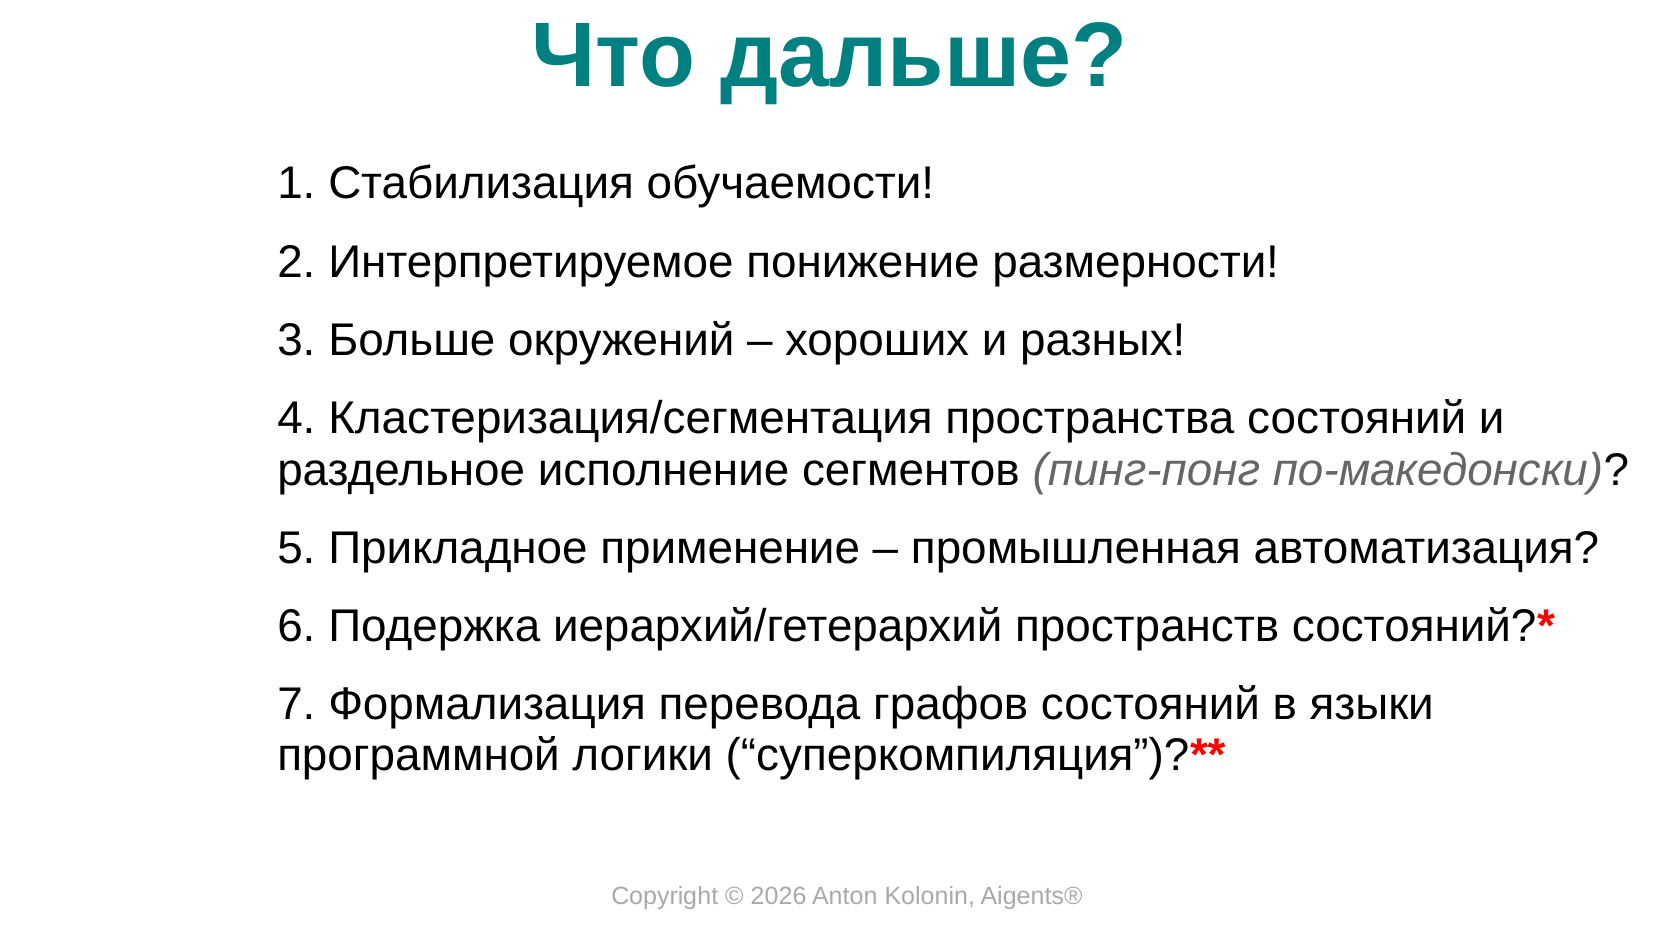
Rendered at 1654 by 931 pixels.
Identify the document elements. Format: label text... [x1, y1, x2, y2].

text_box 1. Стабилизация обучаемости! 2. Интерпретируемое понижение размерности! 3. Больше окружений – хороших и разных! 4. Кластеризация/сегментация пространства состояний и раздельное исполнение сегментов (пинг-понг по-македонски)? 5. Прикладное применение – промышленная автоматизация? 6. Подержка иерархий/гетерархий пространств состояний?* 7. Формализация перевода графов состояний в языки программной логики (“суперкомпиляция”)?** [262, 150, 1654, 891]
text_box Что дальше? [0, 0, 1654, 113]
